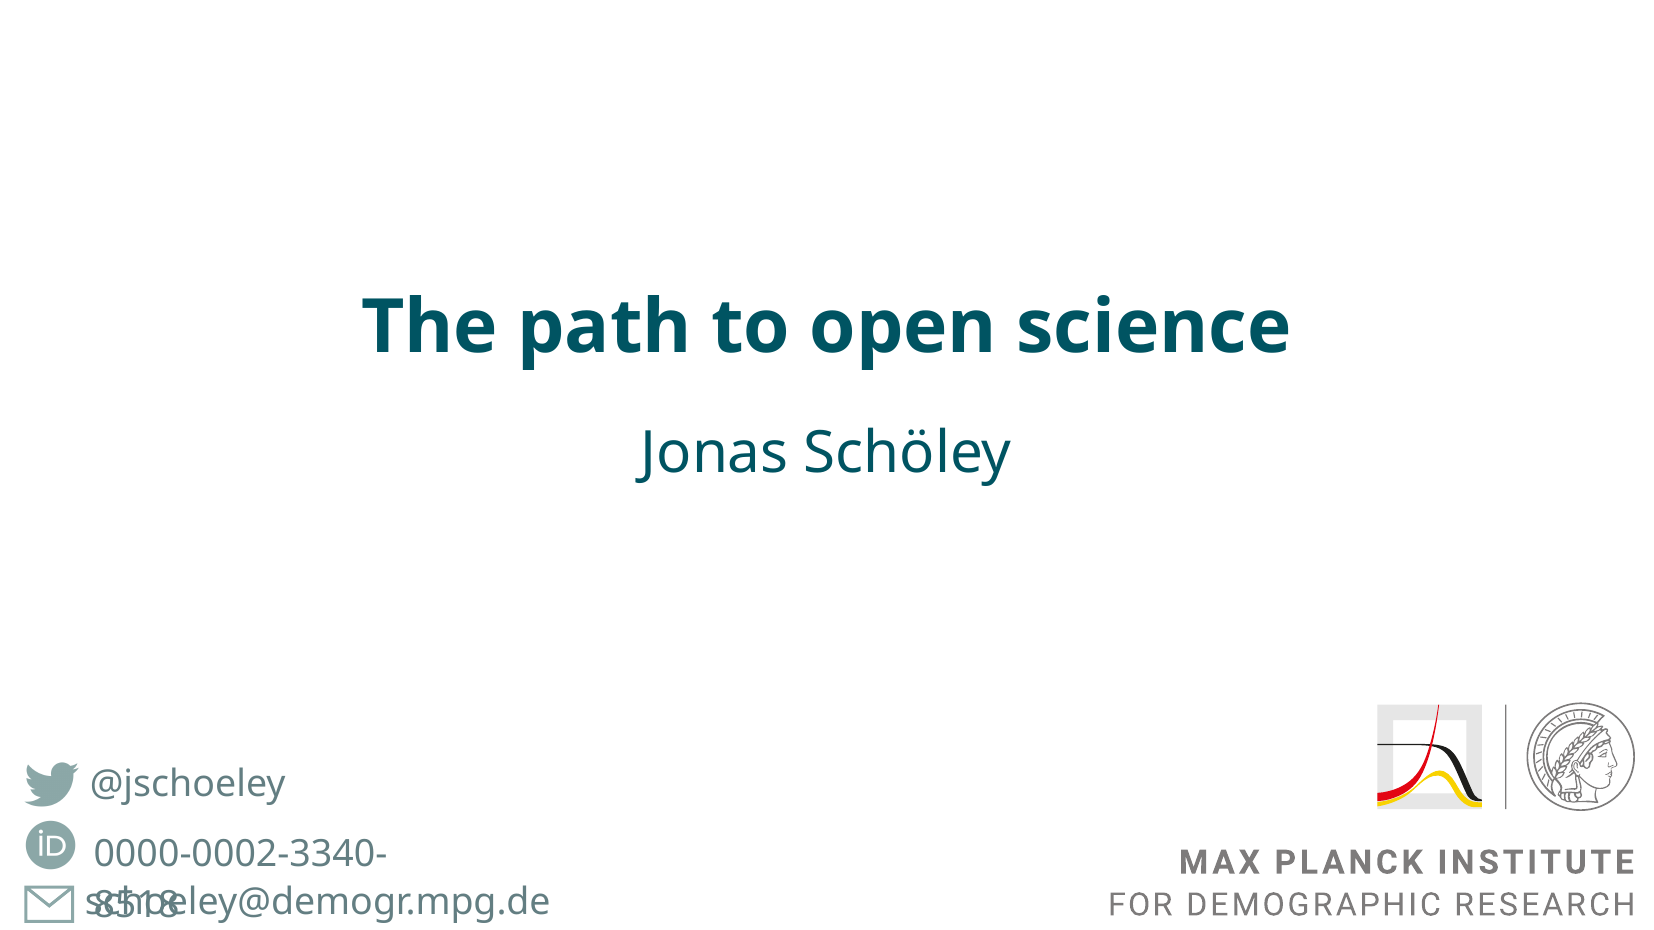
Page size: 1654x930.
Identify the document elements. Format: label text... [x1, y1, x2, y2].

picture [1080, 701, 1636, 916]
picture [23, 878, 76, 930]
picture [25, 827, 76, 871]
subtitle Jonas Schöley [56, 398, 1597, 543]
title The path to open science [56, 198, 1597, 390]
text_box 0000-0002-3340-8518 [78, 818, 485, 878]
text_box @jschoeley [0, 736, 460, 827]
text_box schoeley@demogr.mpg.de [46, 854, 590, 930]
